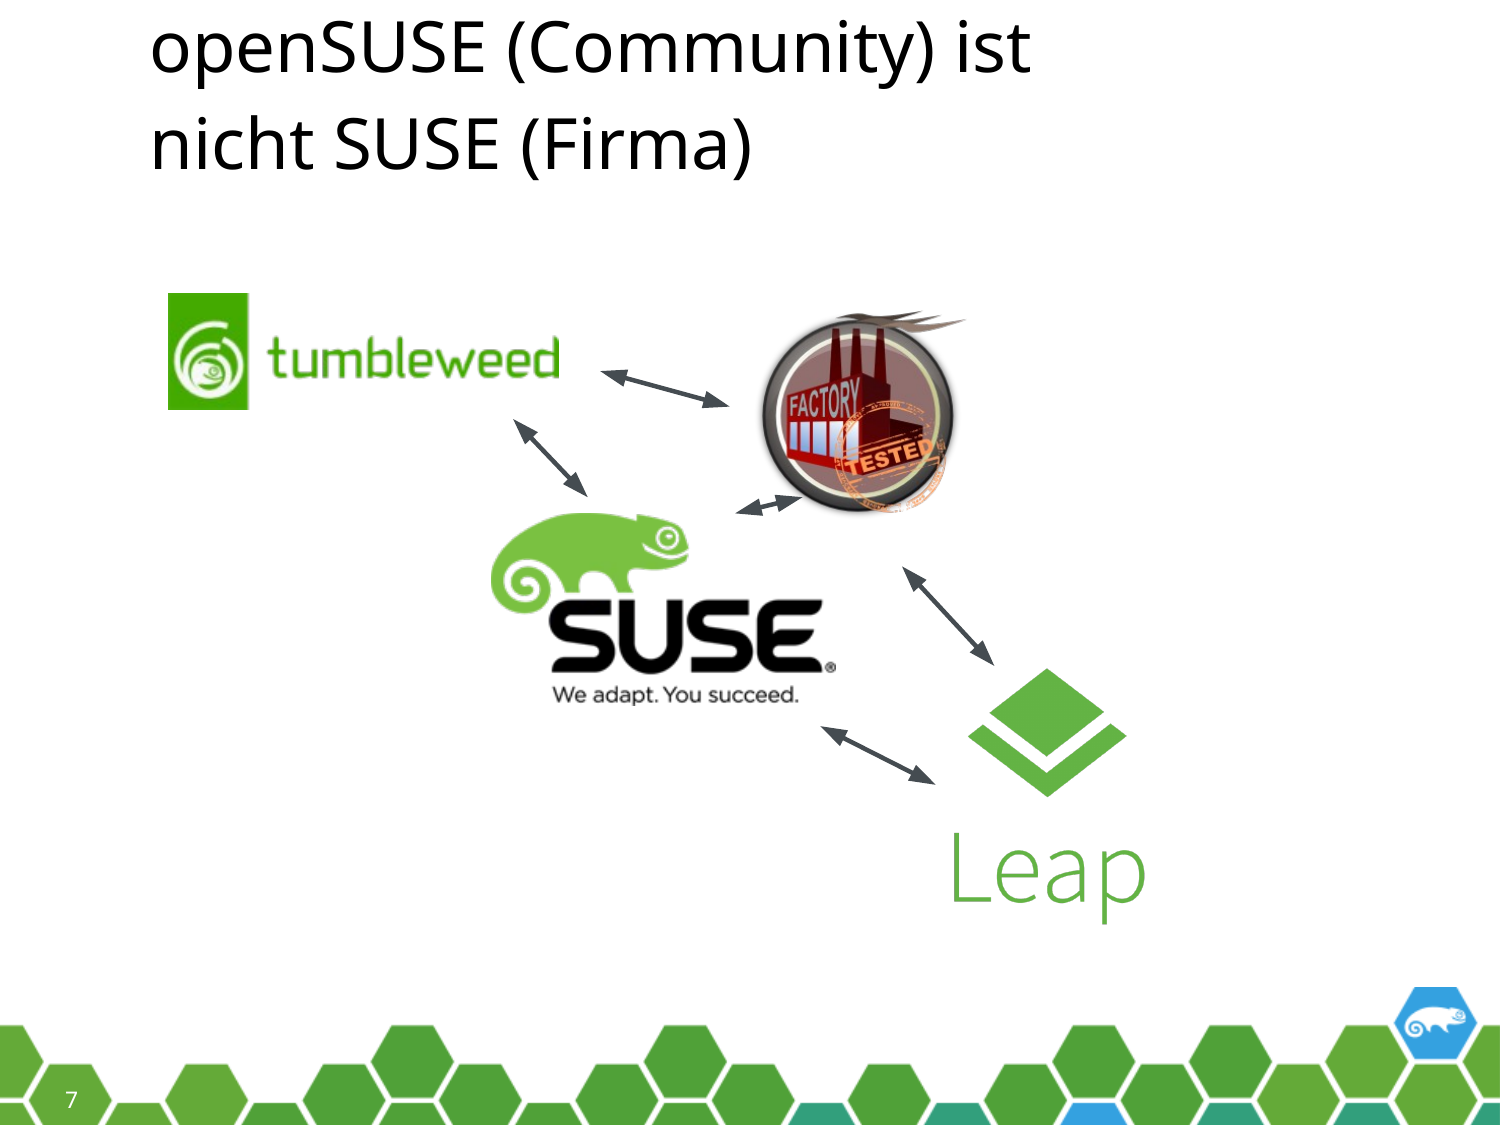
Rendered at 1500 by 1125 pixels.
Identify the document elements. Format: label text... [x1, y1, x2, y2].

title openSUSE (Community) ist nicht SUSE (Firma) [149, 4, 1211, 183]
picture [0, 987, 1500, 1125]
picture [935, 648, 1163, 956]
picture [168, 293, 559, 410]
picture [491, 297, 972, 706]
